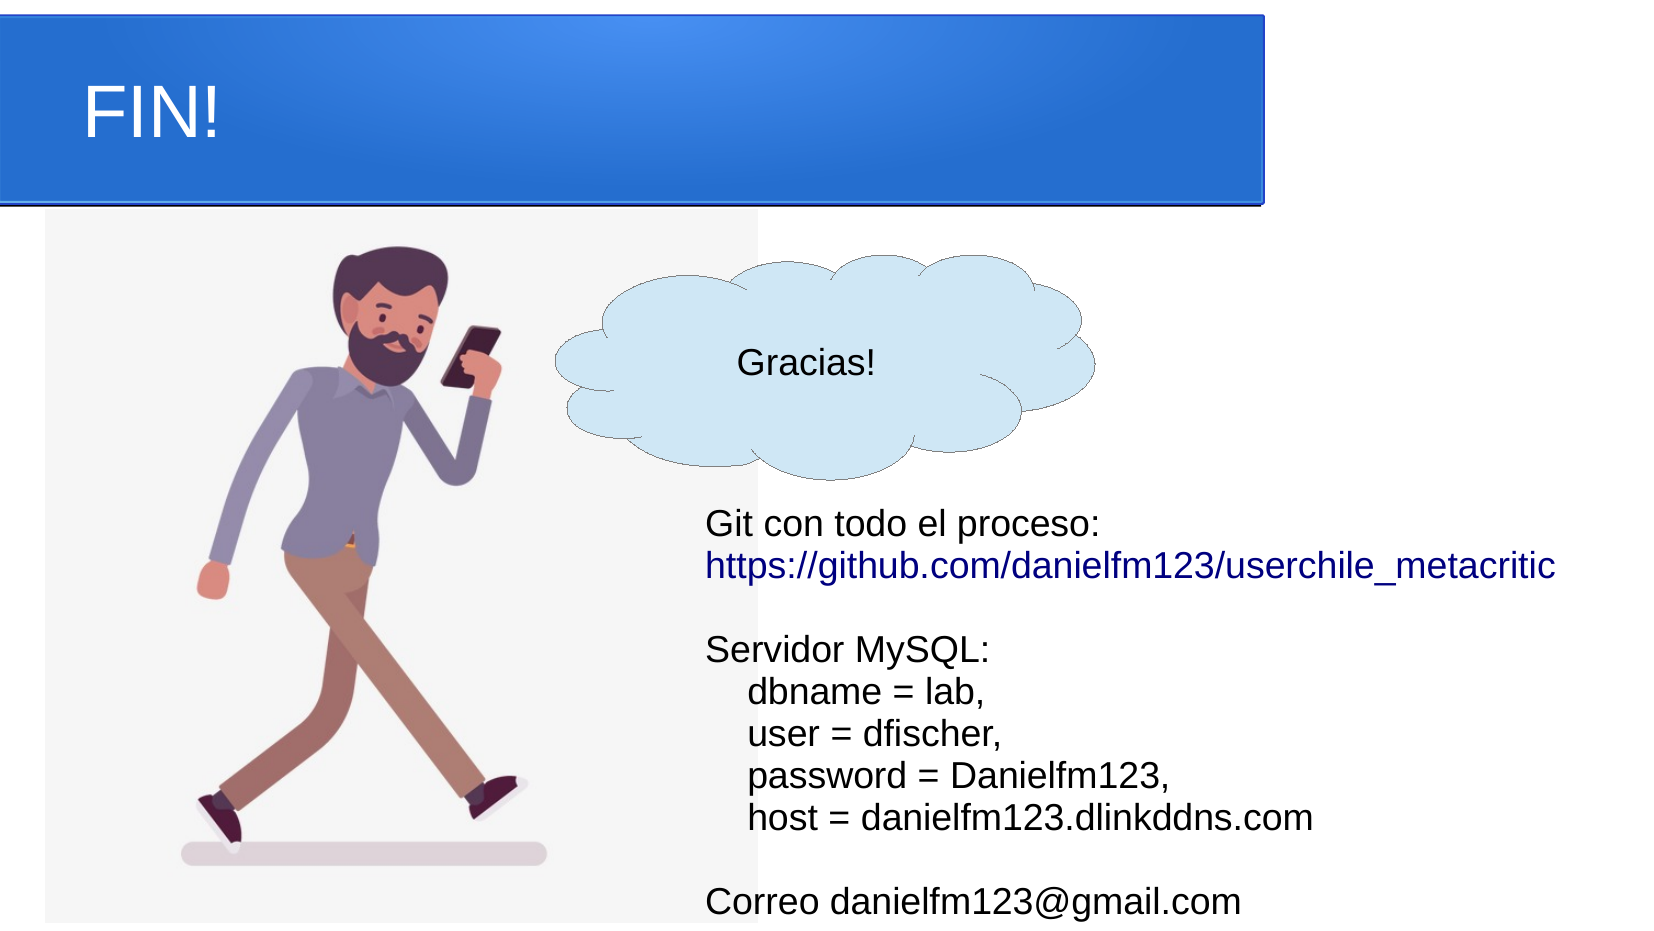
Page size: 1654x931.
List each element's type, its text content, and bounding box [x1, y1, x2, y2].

picture [45, 209, 758, 923]
text_box Git con todo el proceso: https://github.com/danielfm123/userchile_metacritic Servidor MySQL: dbname = lab, user = dfischer, password = Danielfm123, host = danielfm123.dlinkddns.com Correo danielfm123@gmail.com [690, 495, 1571, 930]
text_box Gracias! [555, 255, 1096, 481]
title FIN! [82, 35, 1235, 189]
